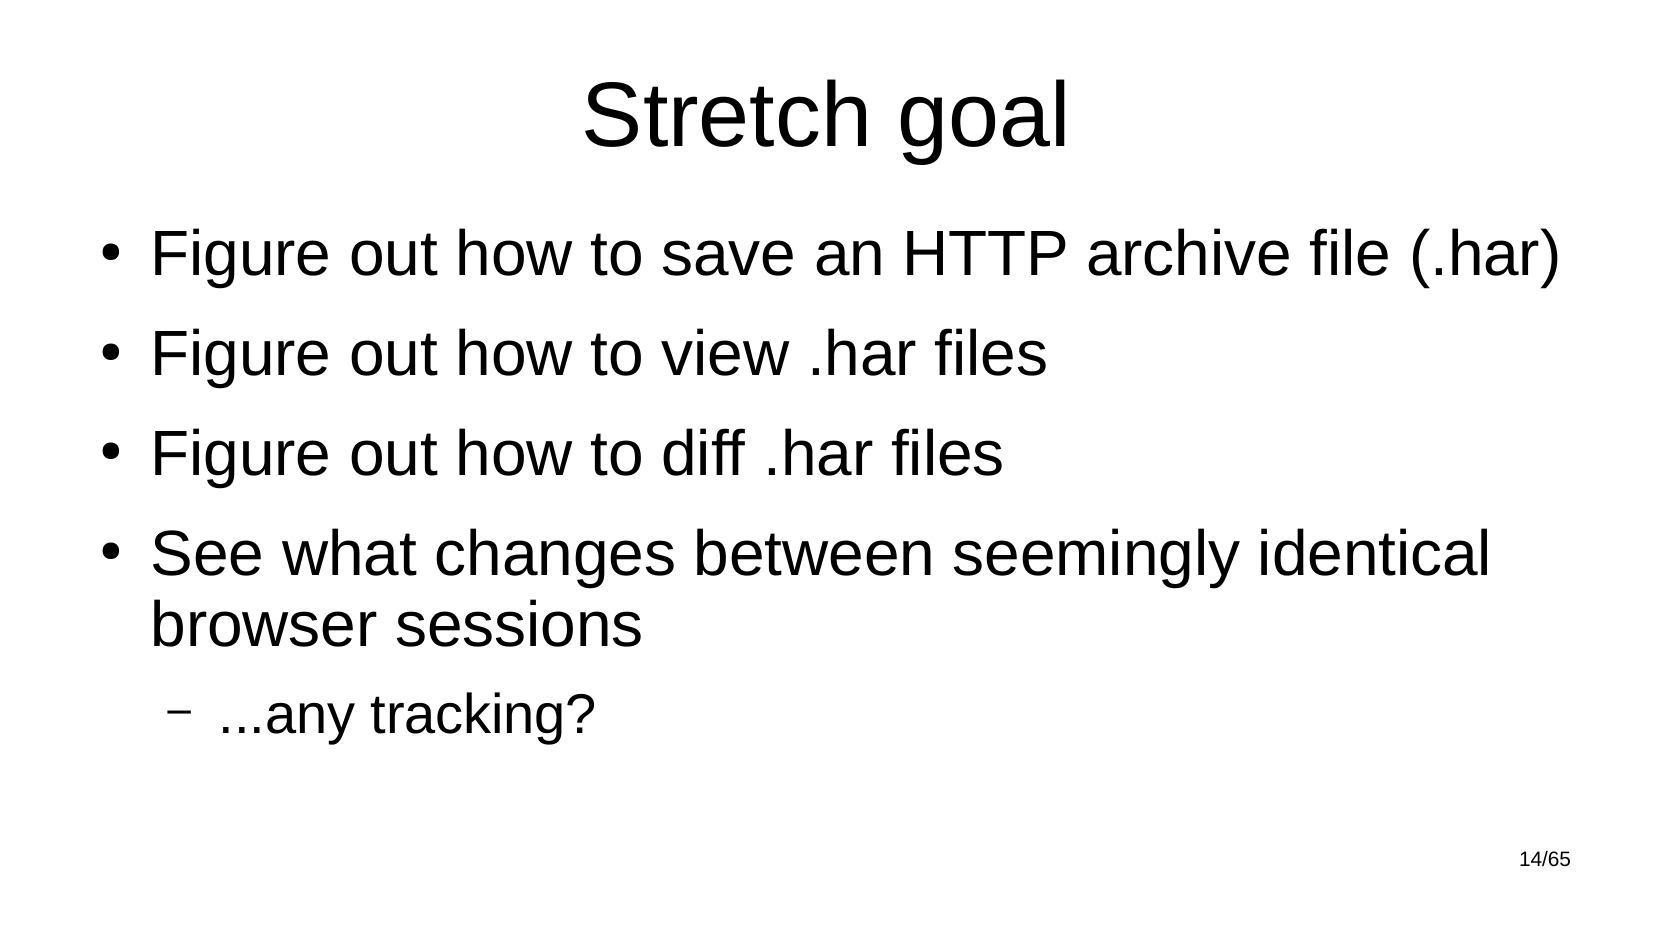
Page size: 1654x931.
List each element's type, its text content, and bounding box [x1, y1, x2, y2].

title Stretch goal [82, 37, 1571, 193]
list Figure out how to save an HTTP archive file (.har) Figure out how to view .har files Figure out how to diff .har files See what changes between seemingly identical browser sessions ...any tracking? [82, 217, 1571, 758]
